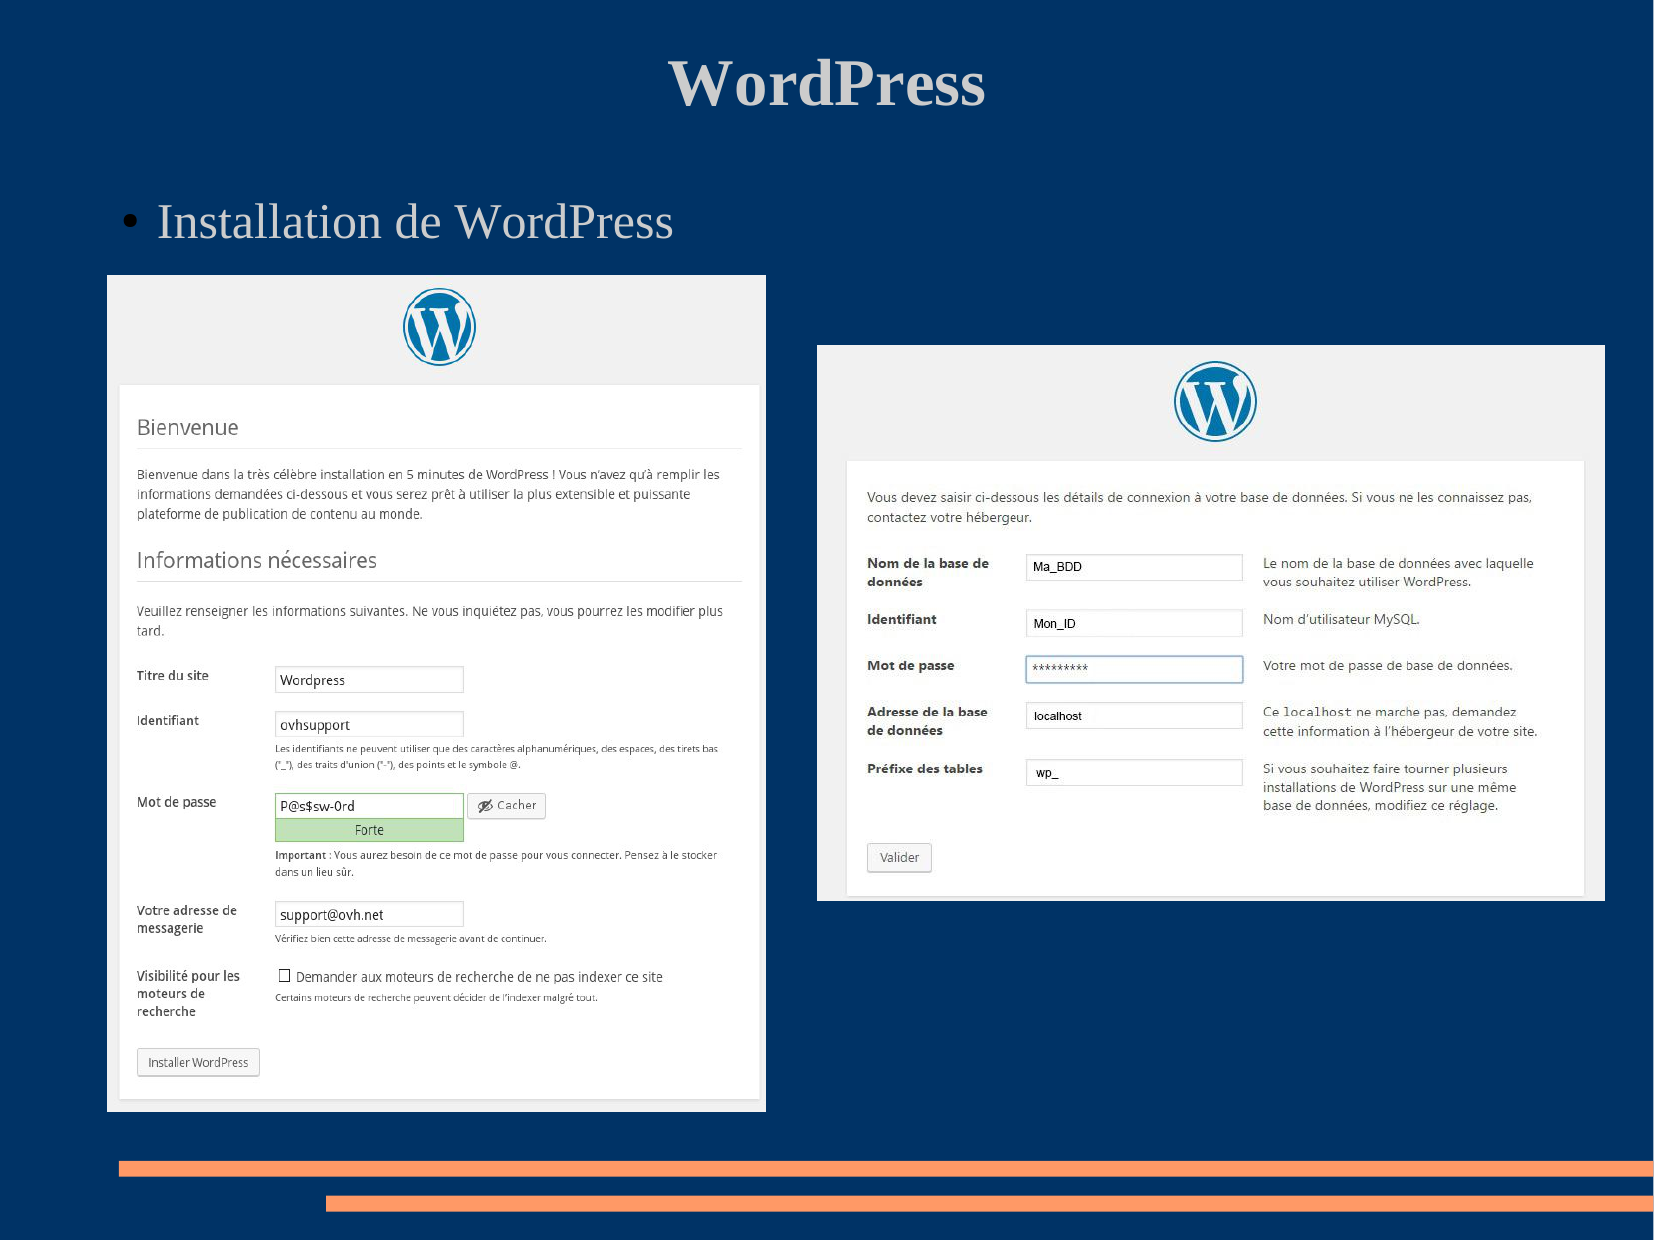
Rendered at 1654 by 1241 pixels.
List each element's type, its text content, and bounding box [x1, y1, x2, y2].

picture [817, 345, 1605, 901]
subtitle WordPress Installation de WordPress [121, 46, 1534, 1132]
picture [107, 275, 766, 1112]
